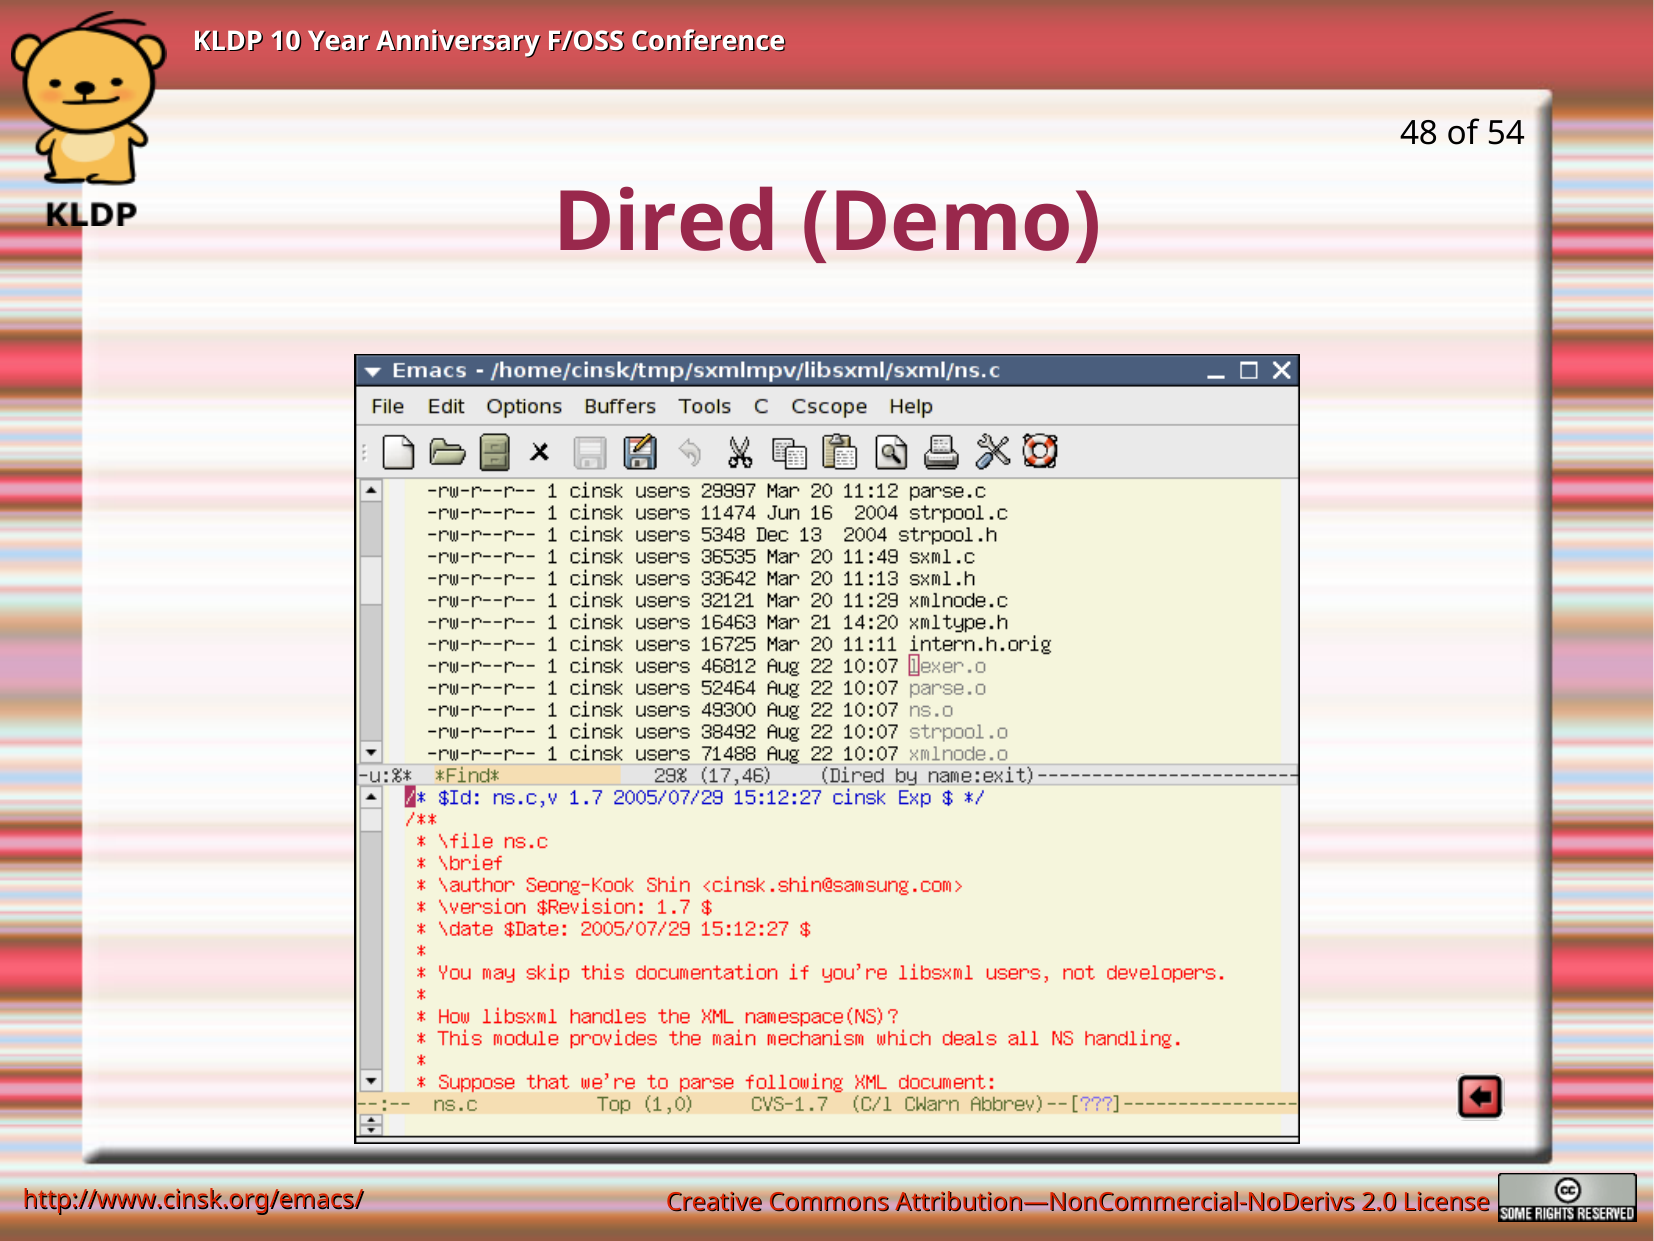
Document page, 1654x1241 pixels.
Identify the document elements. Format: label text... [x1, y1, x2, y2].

title Dired (Demo) [121, 114, 1534, 322]
picture [0, 0, 1654, 1241]
